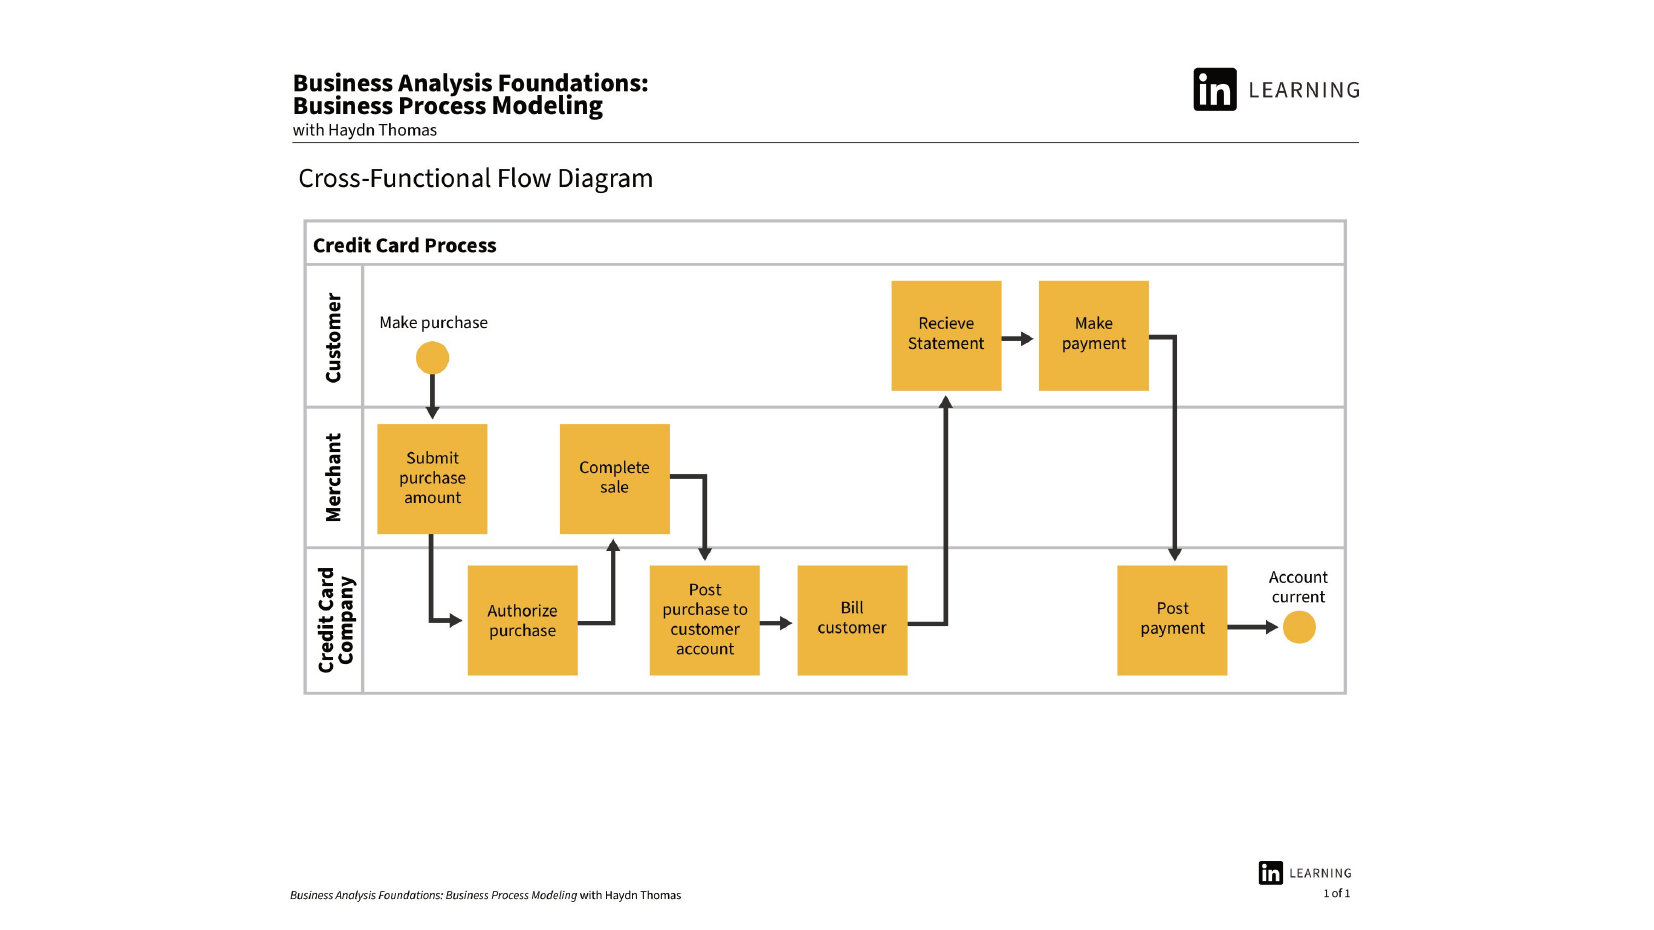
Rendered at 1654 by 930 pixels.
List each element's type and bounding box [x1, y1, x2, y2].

picture [223, 0, 1427, 930]
